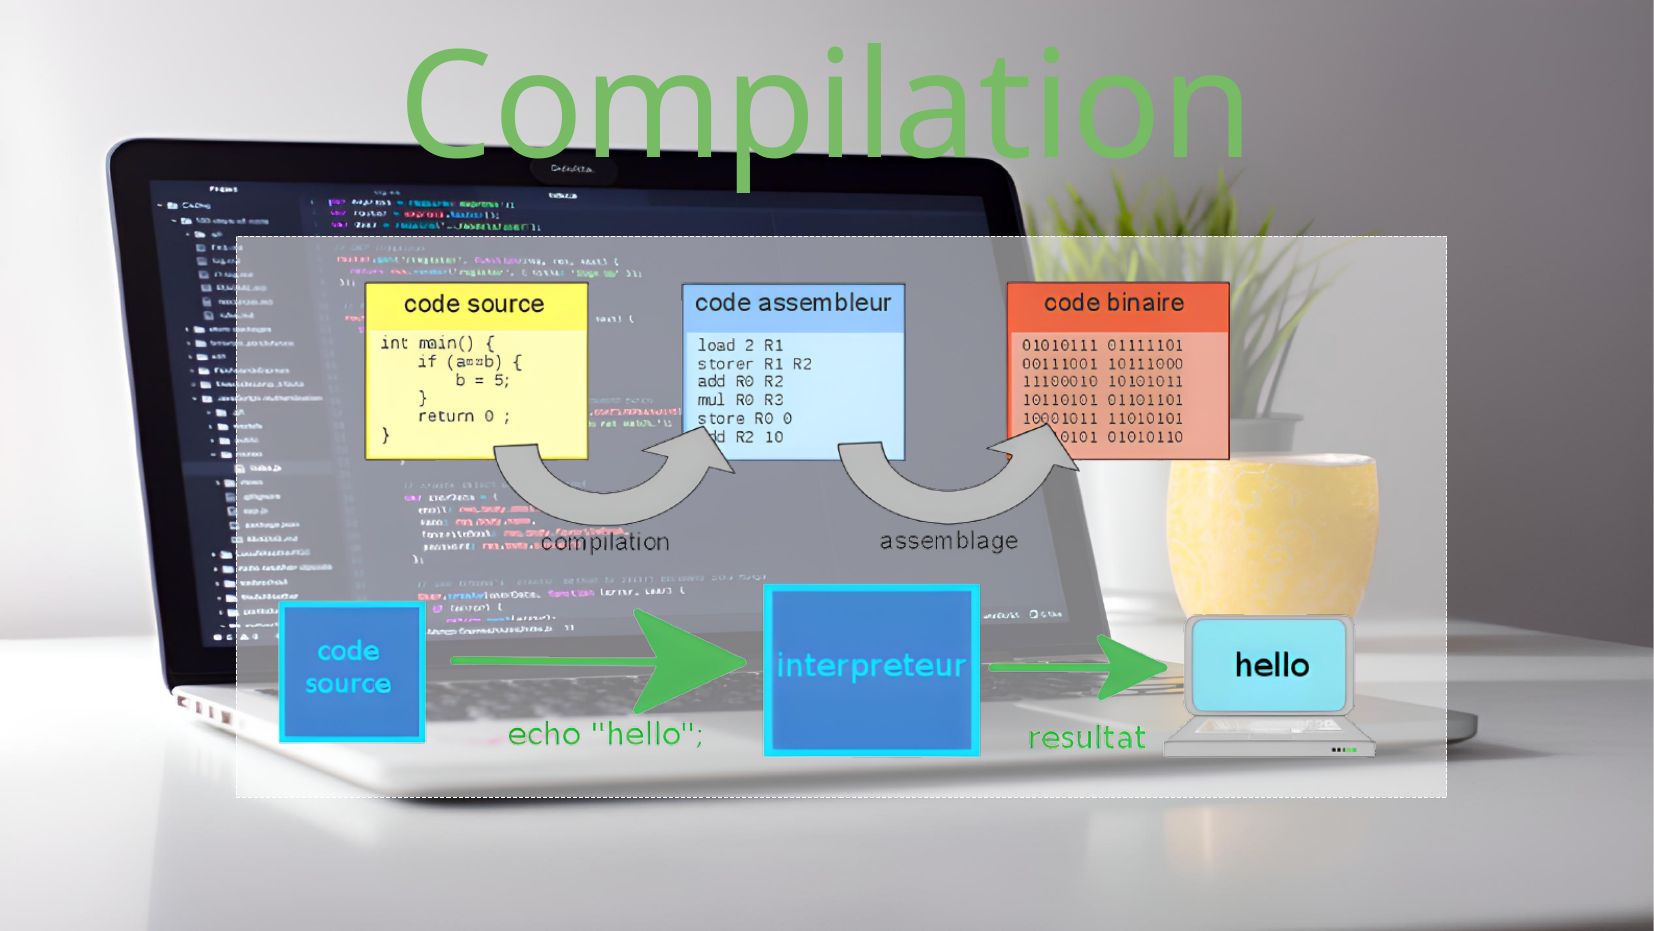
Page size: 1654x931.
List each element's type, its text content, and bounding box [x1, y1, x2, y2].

picture [0, 0, 1654, 931]
text_box [236, 236, 1447, 798]
title Compilation [82, 21, 1571, 178]
